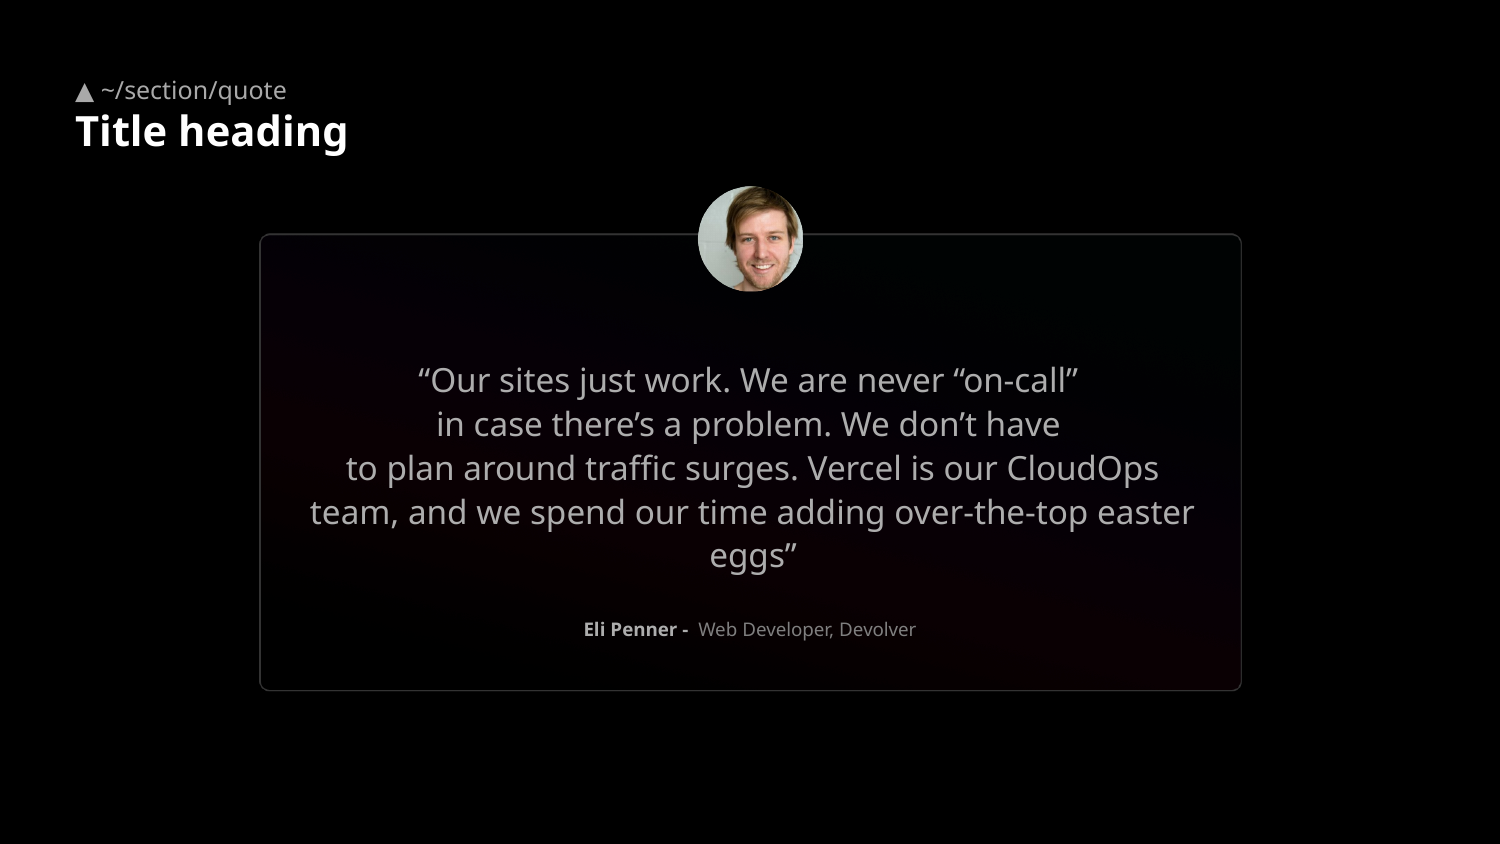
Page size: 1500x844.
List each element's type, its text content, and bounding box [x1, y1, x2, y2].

subtitle “Our sites just work. We are never “on-call” in case there’s a problem. We don’t have to plan around traffic surges. Vercel is our CloudOps team, and we spend our time adding over-the-top easter eggs” [289, 347, 1218, 608]
text_box Eli Penner - Web Developer, Devolver [538, 607, 961, 651]
picture [258, 186, 1242, 692]
text_box Title heading [74, 105, 637, 156]
text_box ▲ ~/section/quote [75, 75, 568, 106]
